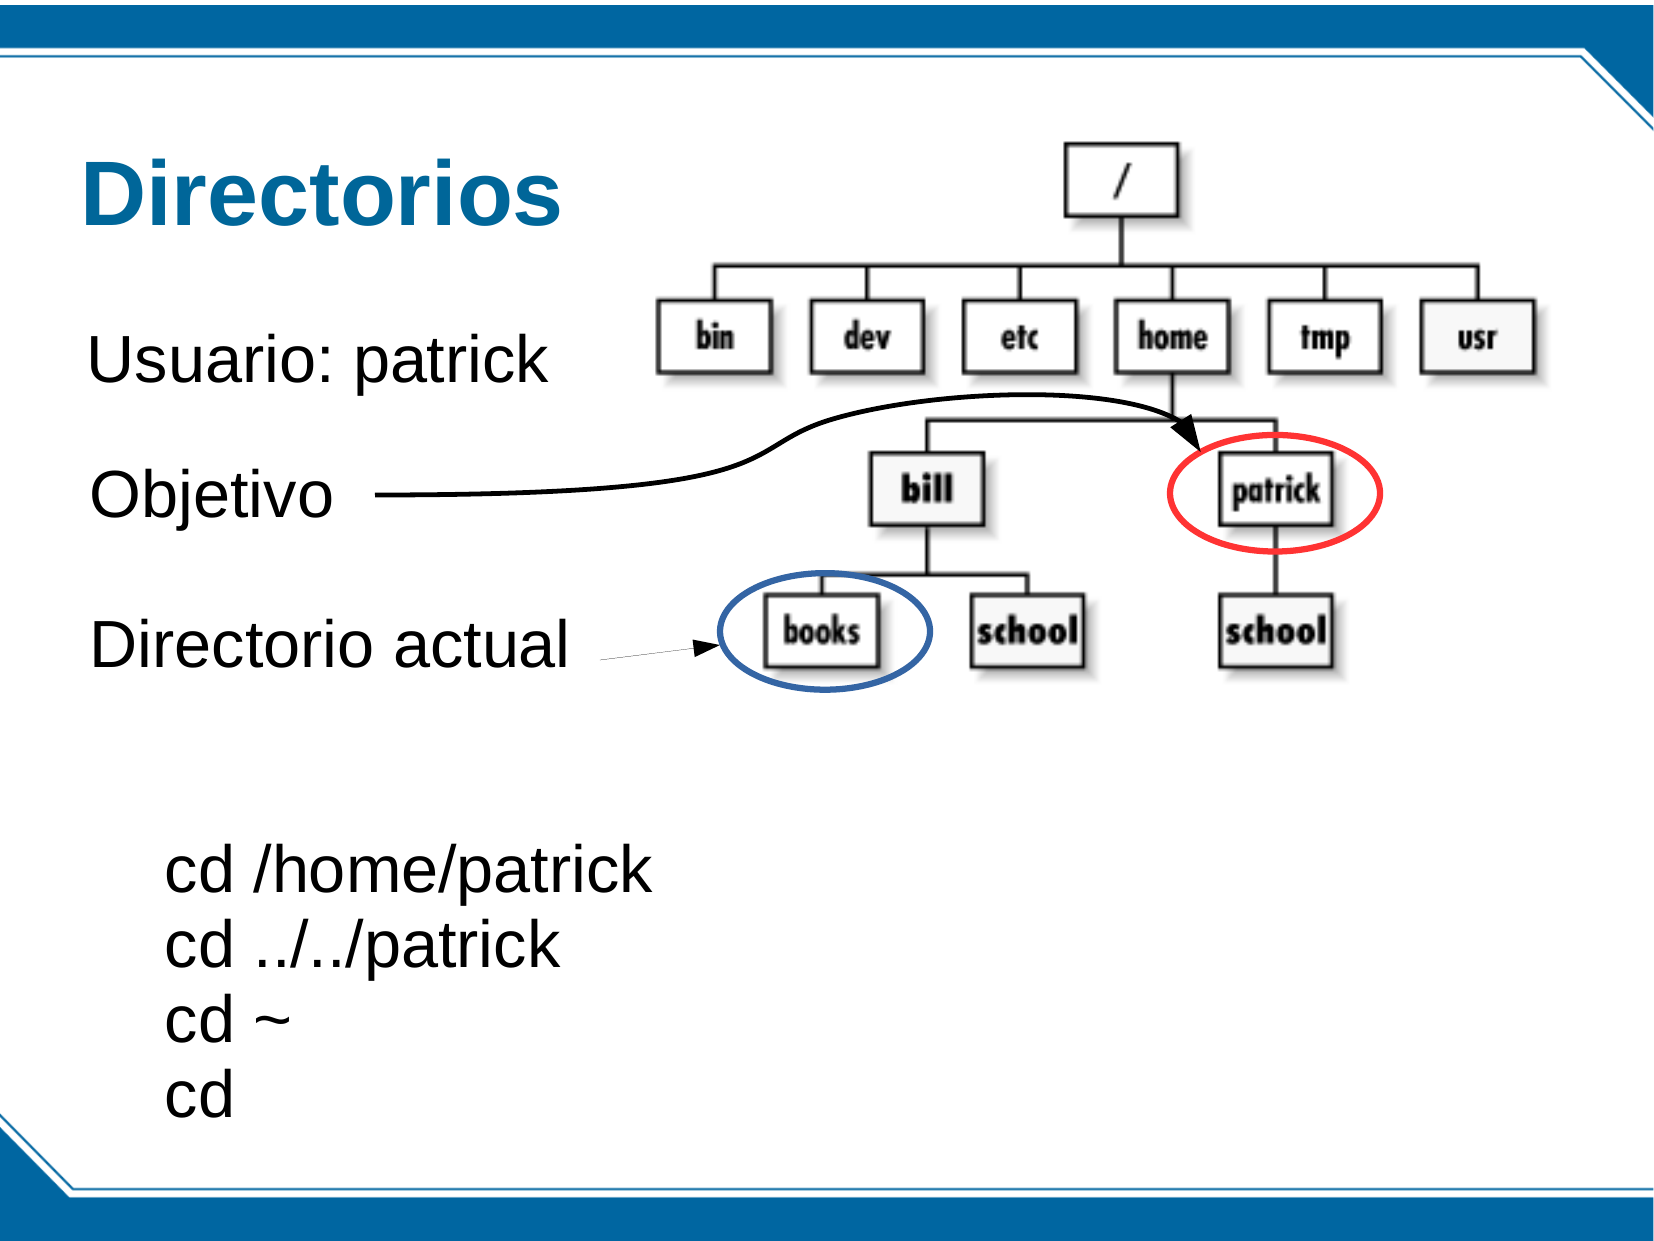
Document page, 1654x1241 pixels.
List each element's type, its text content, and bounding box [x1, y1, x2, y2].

title Directorios [45, 90, 601, 298]
text_box Directorio actual [75, 600, 601, 691]
picture [724, 577, 926, 686]
text_box cd /home/patrick cd ../../patrick cd ~ cd [150, 825, 1201, 1139]
text_box Objetivo [75, 479, 376, 541]
picture [1174, 439, 1376, 548]
picture [0, 5, 1654, 702]
picture [0, 1113, 1654, 1241]
text_box Usuario: patrick [71, 315, 627, 479]
